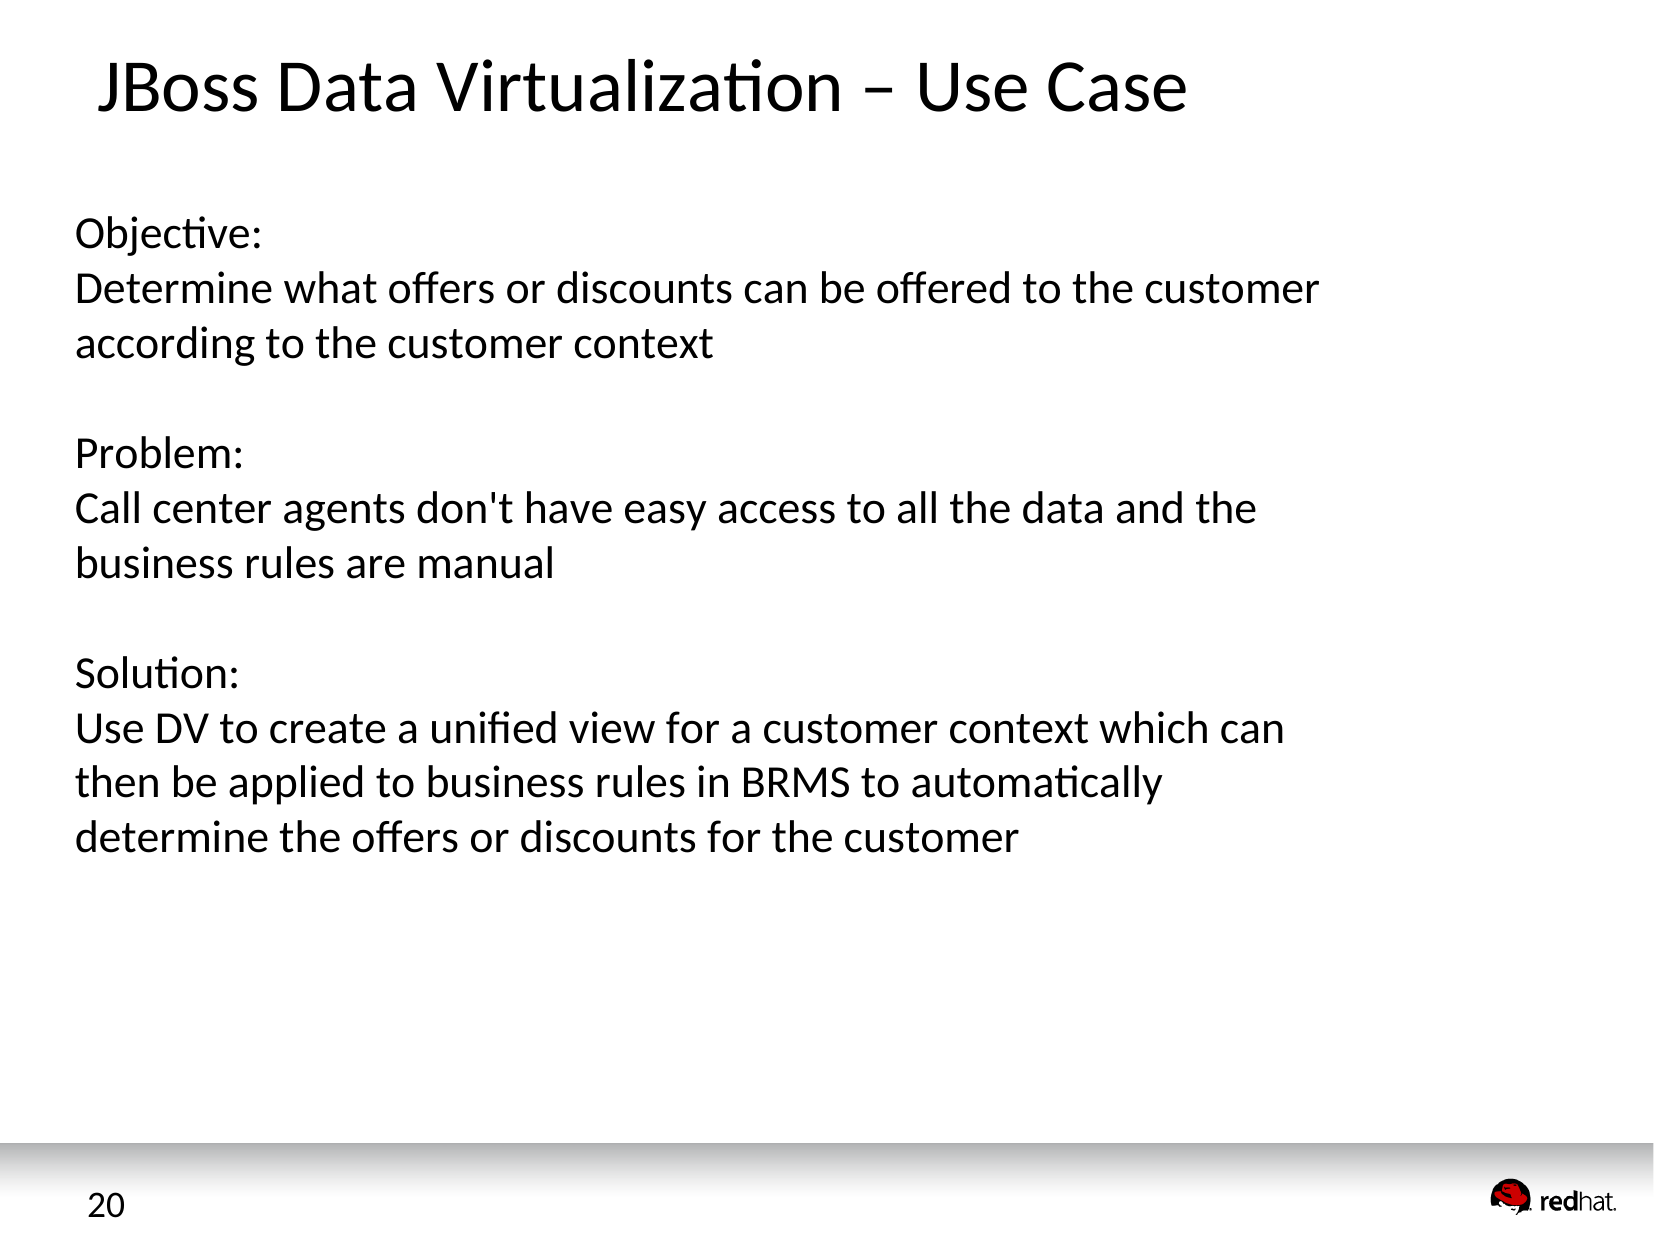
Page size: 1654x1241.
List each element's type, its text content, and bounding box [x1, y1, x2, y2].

text_box Objective: Determine what offers or discounts can be offered to the customer according to the customer context Problem: Call center agents don't have easy access to all the data and the business rules are manual Solution: Use DV to create a unified view for a customer context which can then be applied to business rules in BRMS to automatically determine the offers or discounts for the customer [60, 195, 1366, 871]
picture [0, 1143, 1654, 1241]
title JBoss Data Virtualization – Use Case [82, 37, 1571, 225]
